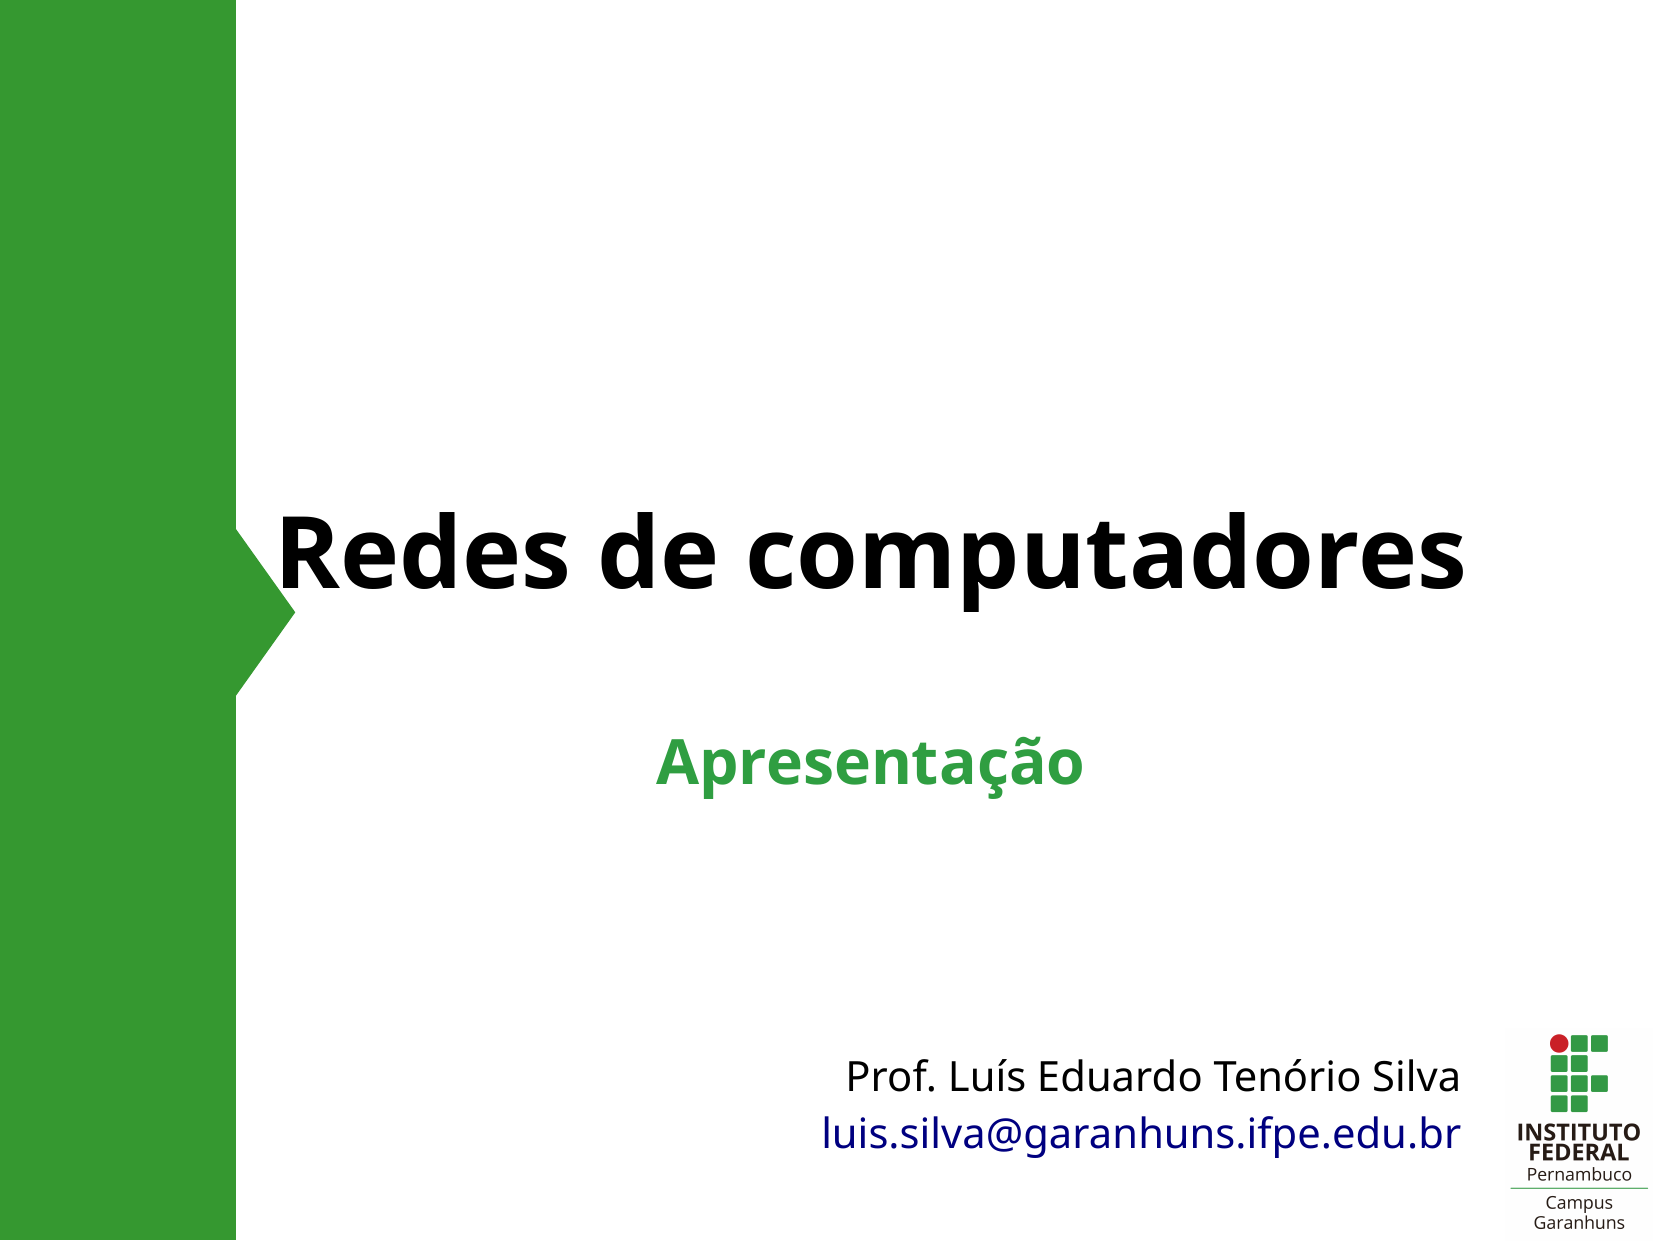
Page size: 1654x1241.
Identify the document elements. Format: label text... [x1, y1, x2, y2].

picture [1505, 1028, 1654, 1241]
title Apresentação [236, 685, 1506, 834]
title Prof. Luís Eduardo Tenório Silva luis.silva@garanhuns.ifpe.edu.br [191, 974, 1462, 1234]
text_box [0, 0, 258, 1240]
title Redes de computadores [236, 433, 1506, 666]
